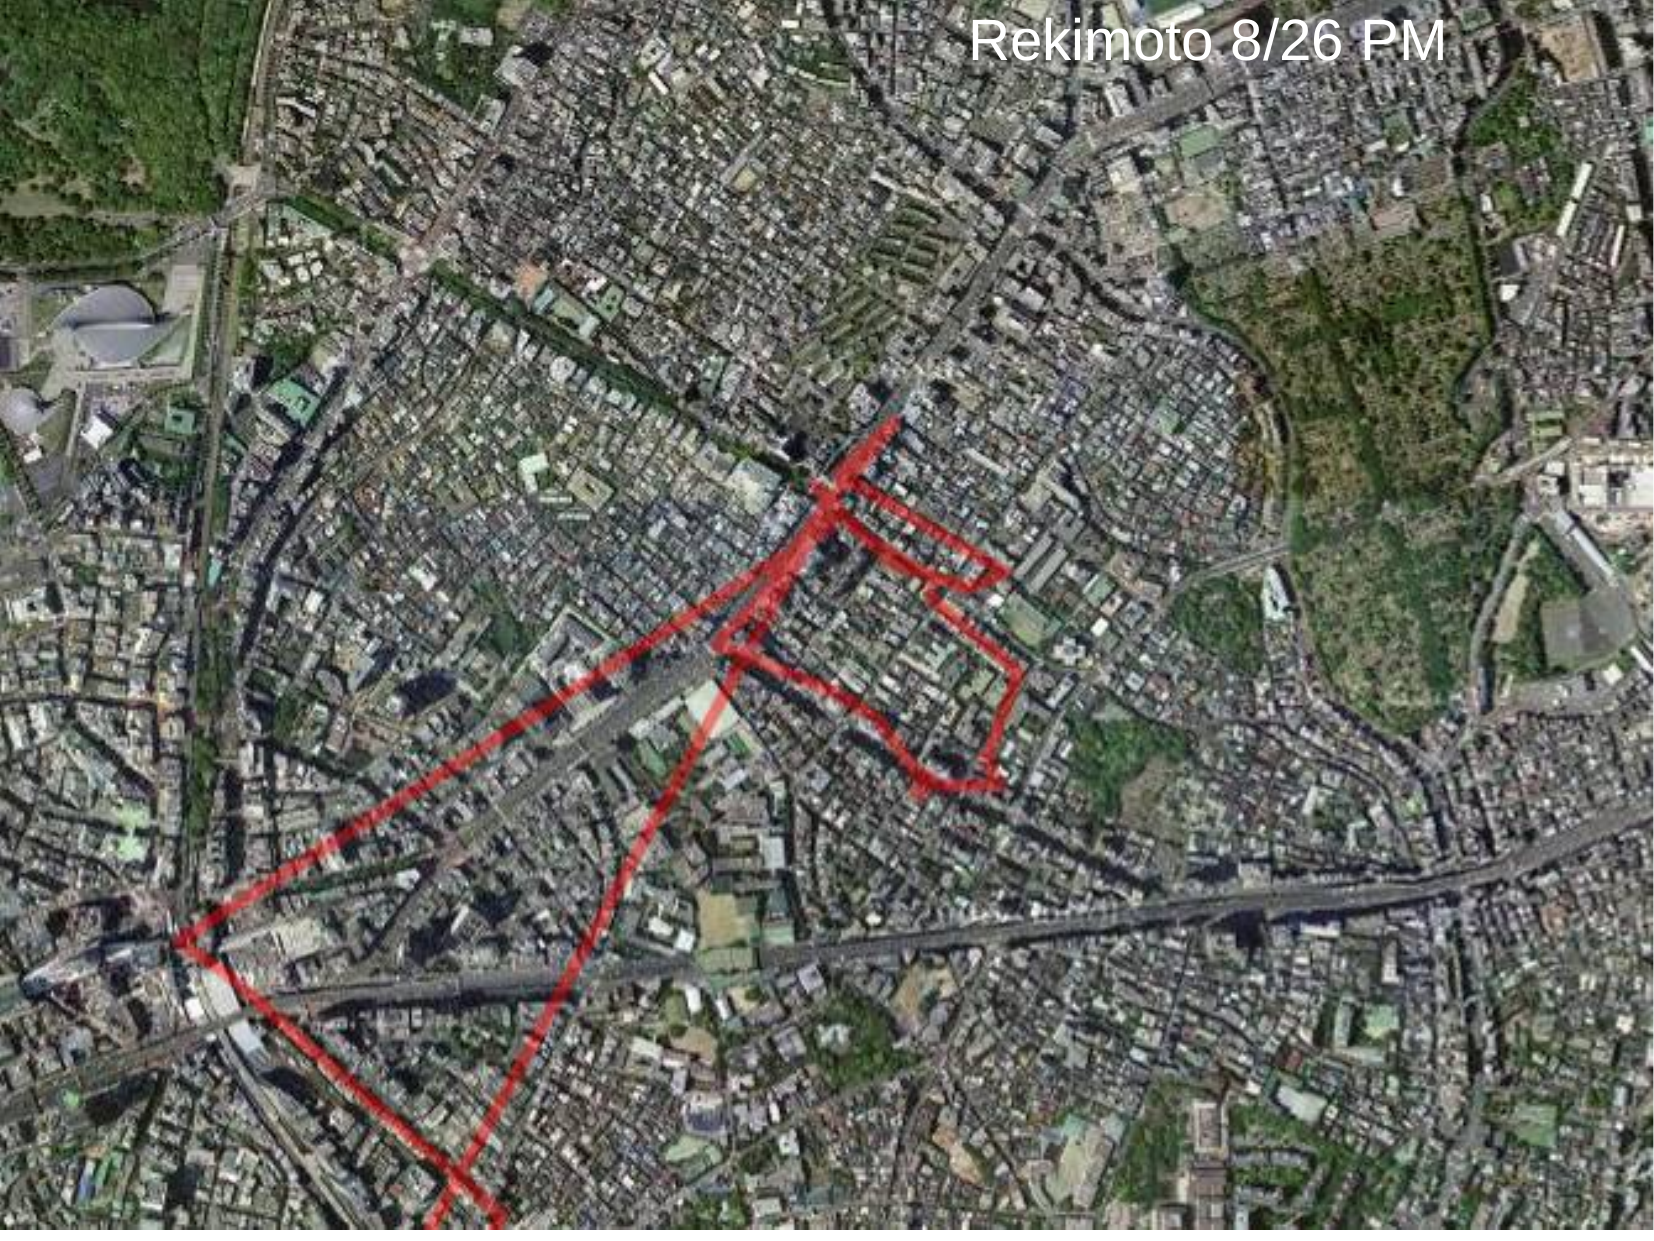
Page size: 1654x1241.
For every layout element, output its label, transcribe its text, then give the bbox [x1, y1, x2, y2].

text_box Rekimoto 8/26 PM [953, 0, 1654, 81]
picture [0, 0, 1654, 1230]
